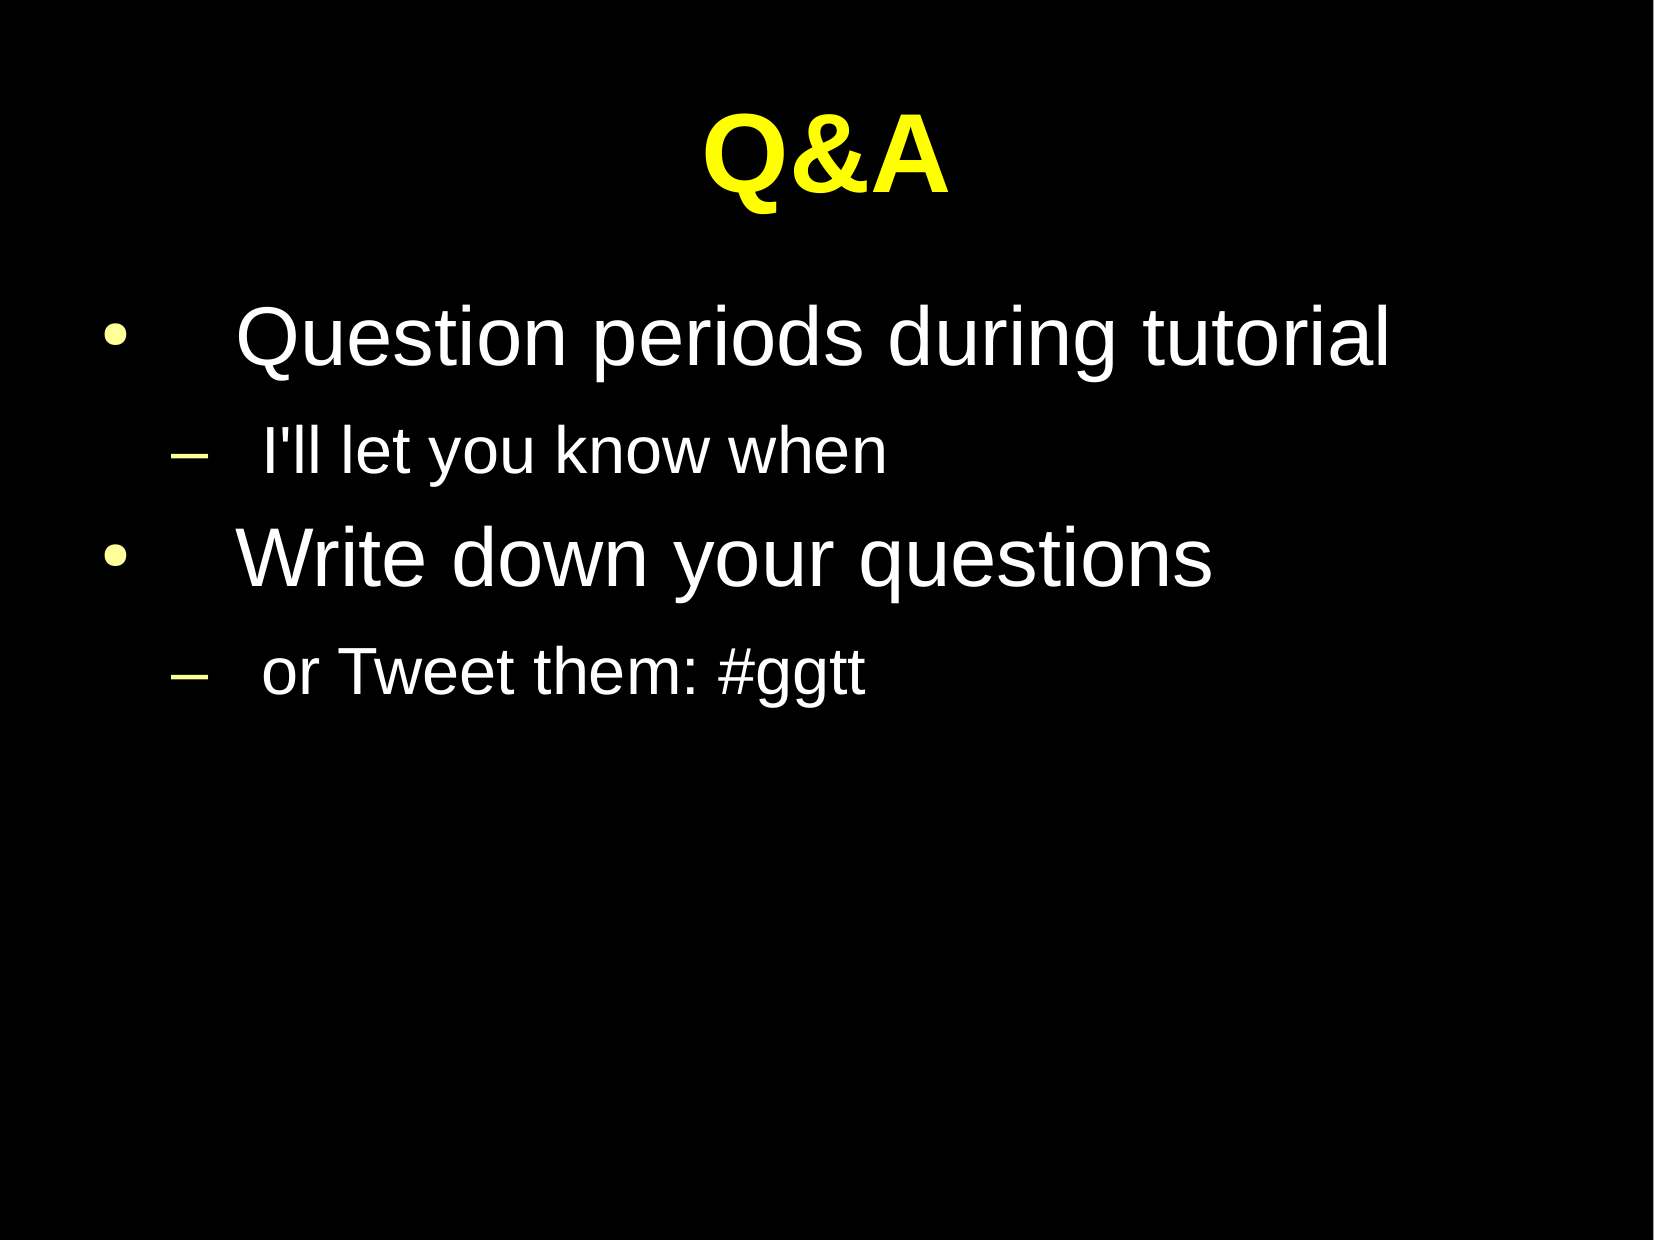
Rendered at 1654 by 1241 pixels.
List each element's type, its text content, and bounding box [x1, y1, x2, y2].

title Q&A [82, 49, 1571, 257]
list Question periods during tutorial I'll let you know when Write down your questions or Tweet them: #ggtt [82, 290, 1571, 1109]
